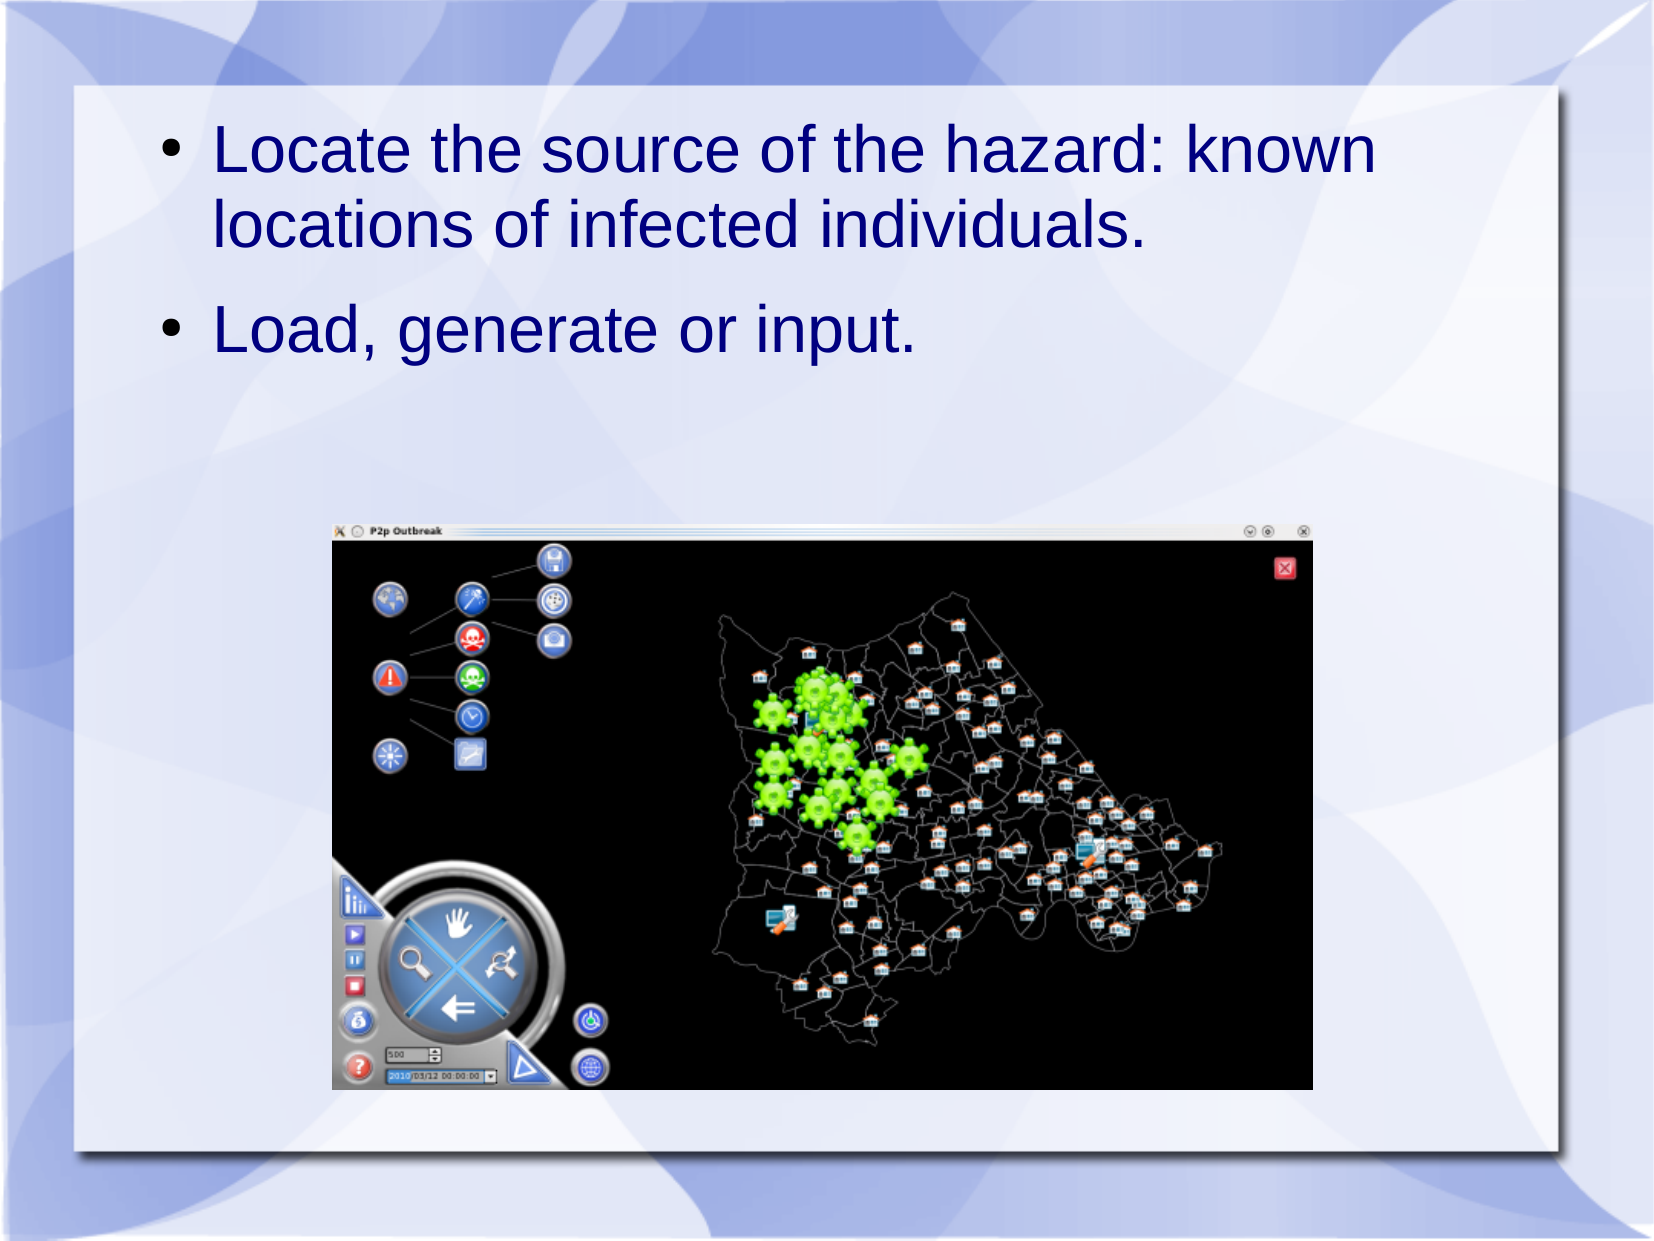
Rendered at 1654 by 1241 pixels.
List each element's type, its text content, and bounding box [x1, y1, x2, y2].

list Locate the source of the hazard: known locations of infected individuals. Load, generate or input. [141, 112, 1501, 501]
picture [0, 0, 1654, 1241]
